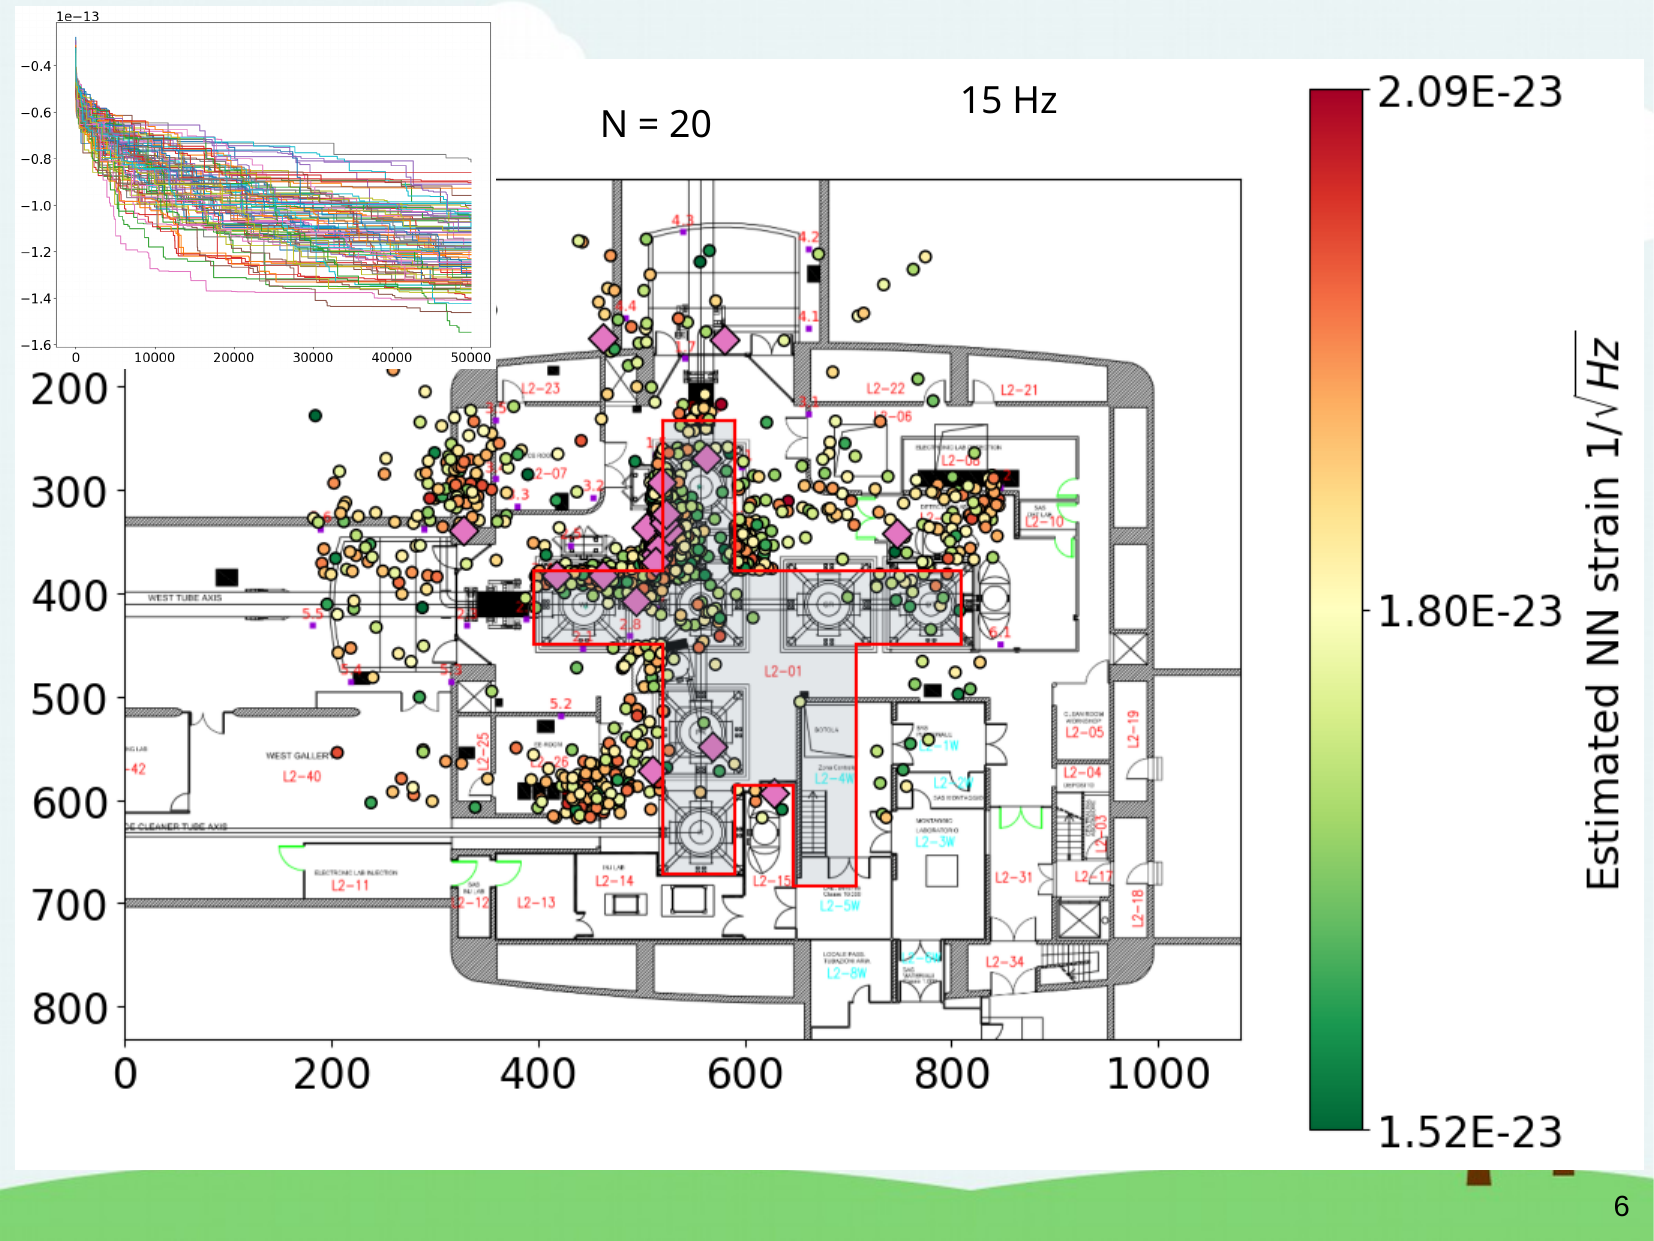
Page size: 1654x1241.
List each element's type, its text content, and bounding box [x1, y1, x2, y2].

picture [0, 0, 1654, 1241]
text_box N = 20 [585, 90, 736, 189]
text_box 15 Hz [945, 66, 1096, 166]
